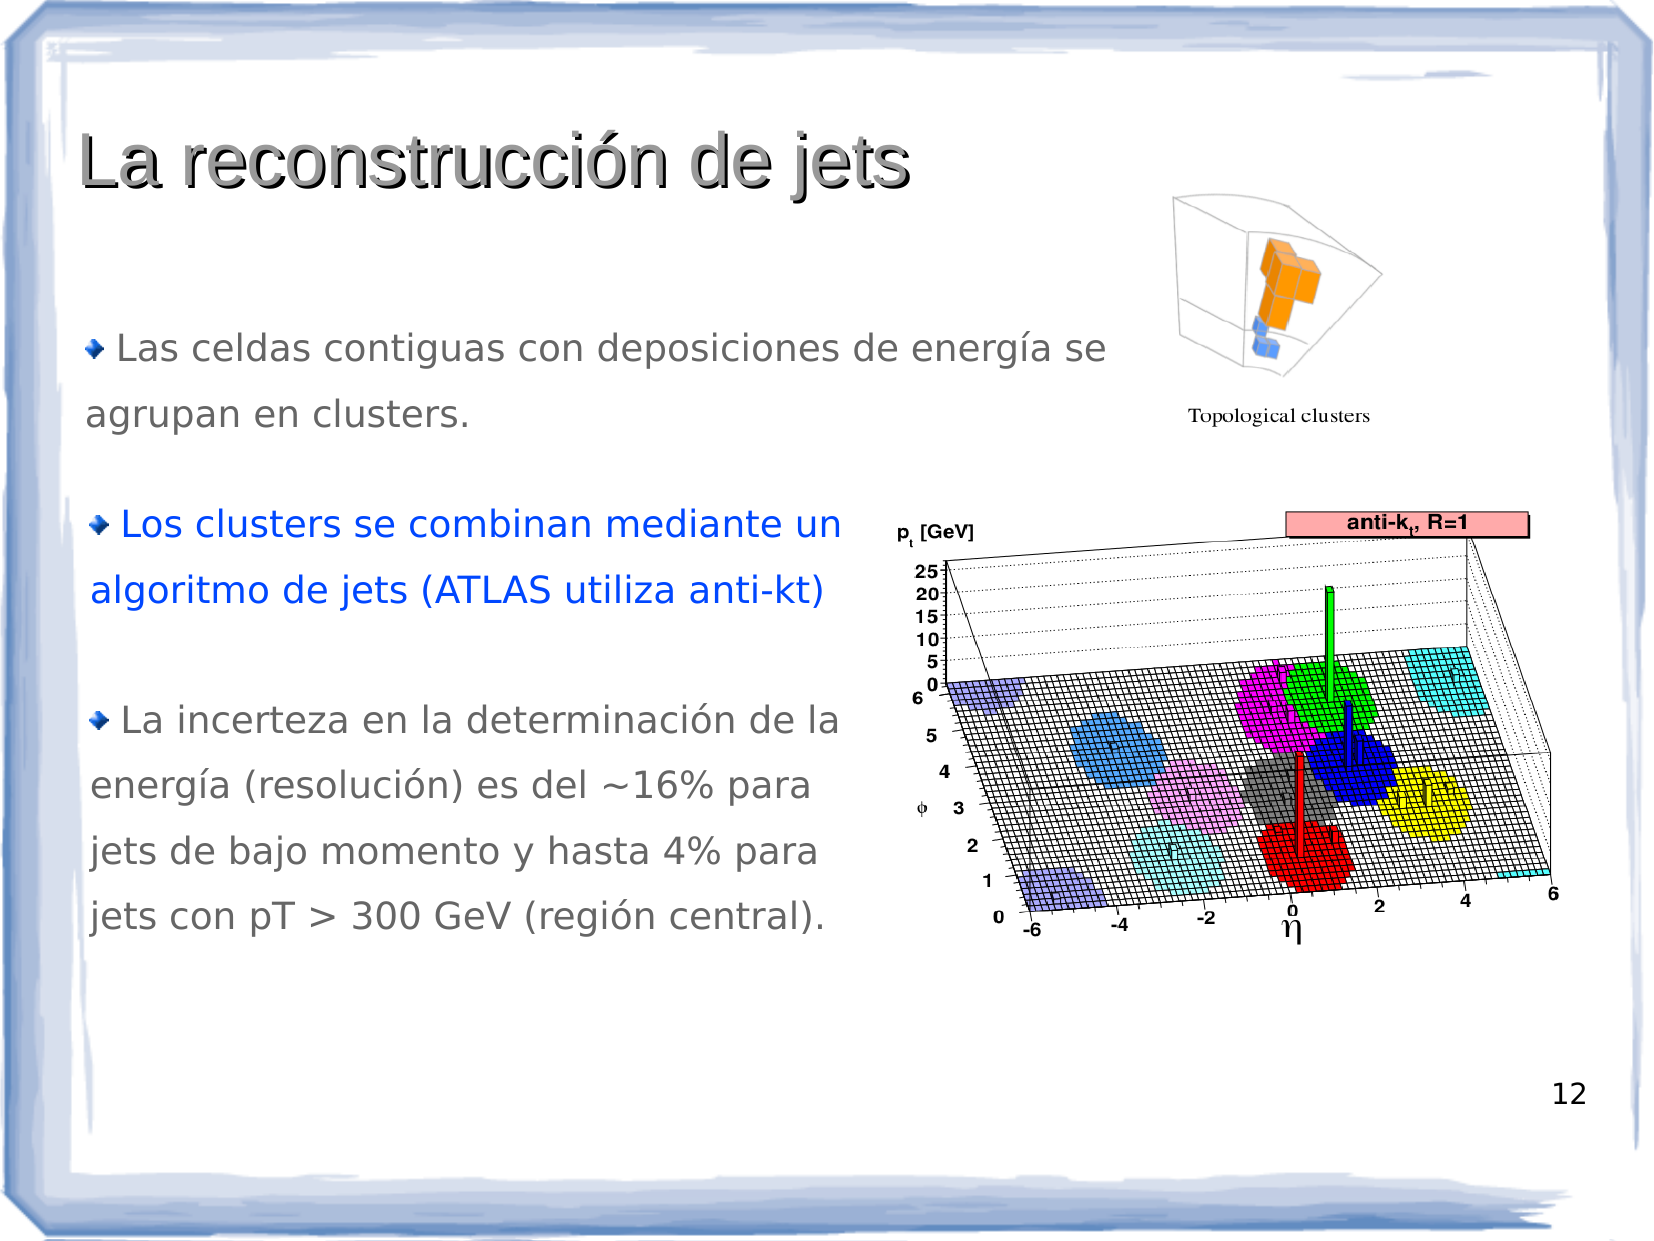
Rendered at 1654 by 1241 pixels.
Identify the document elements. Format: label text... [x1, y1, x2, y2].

text_box [1252, 915, 1337, 979]
text_box Los clusters se combinan mediante un algoritmo de jets (ATLAS utiliza anti-kt) La incerteza en la determinación de la energía (resolución) es del ~16% para jets de bajo momento y hasta 4% para jets con pT > 300 GeV (región central). [75, 474, 886, 924]
title La reconstrucción de jets [75, 78, 1174, 239]
text_box Las celdas contiguas con deposiciones de energía se agrupan en clusters. [70, 297, 1270, 464]
text_box h [1266, 904, 1327, 969]
picture [0, 0, 1654, 1241]
